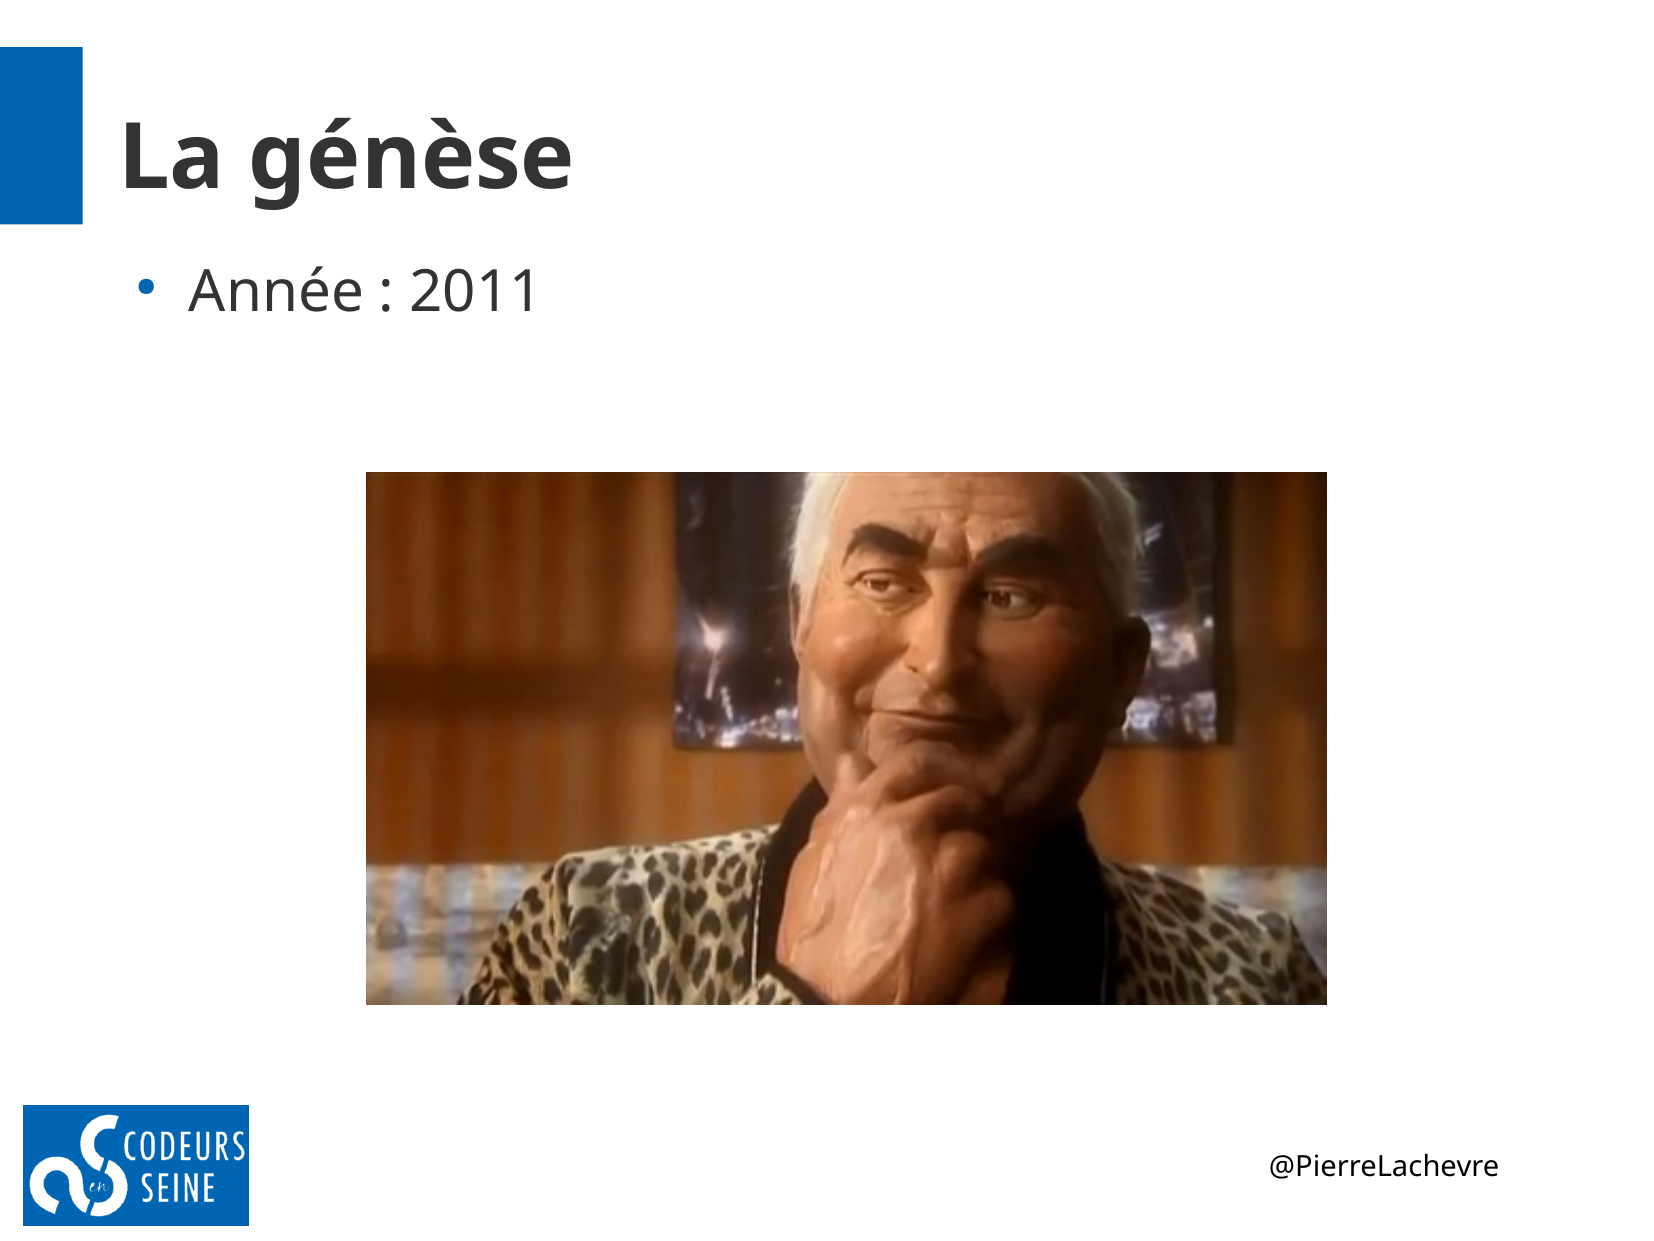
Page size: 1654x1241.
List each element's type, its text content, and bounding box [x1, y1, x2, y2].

title La génèse [118, 49, 1571, 257]
list Année : 2011 [118, 249, 1536, 969]
picture [23, 1105, 249, 1226]
picture [366, 472, 1327, 1005]
